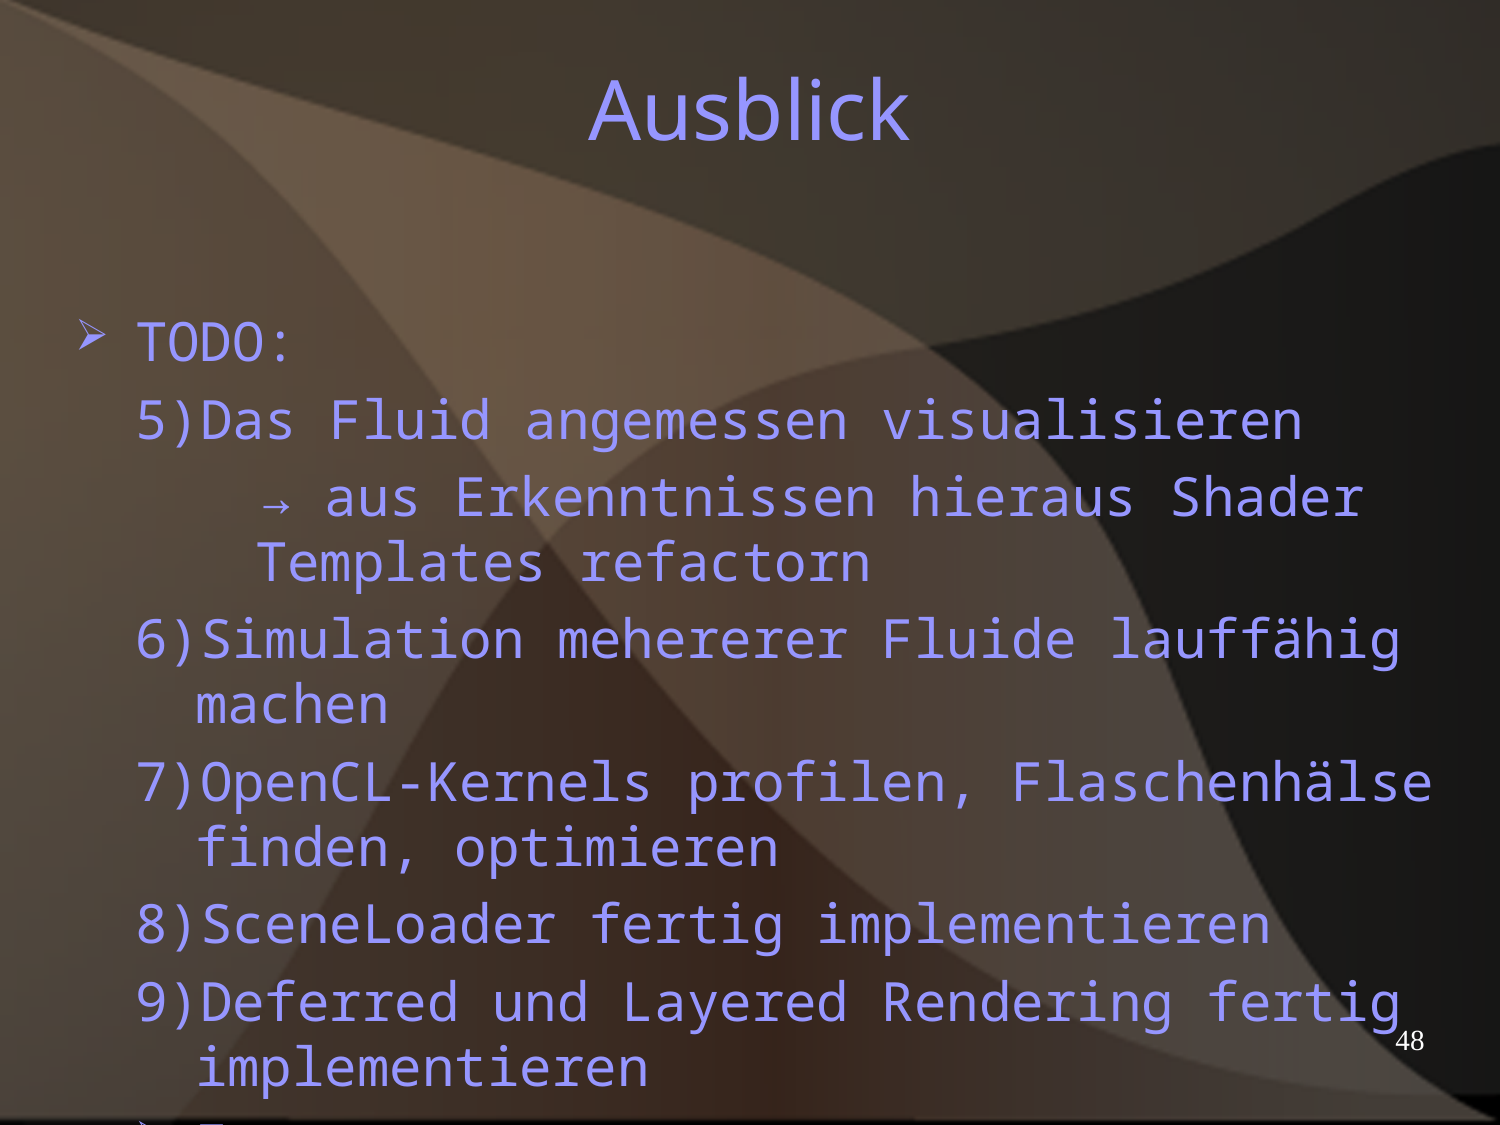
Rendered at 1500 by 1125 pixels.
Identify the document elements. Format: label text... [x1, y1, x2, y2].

text_box Ausblick [75, 0, 1426, 216]
text_box TODO: Das Fluid angemessen visualisieren → aus Erkenntnissen hieraus Shader Templates refactorn Simulation mehererer Fluide lauffähig machen OpenCL-Kernels profilen, Flaschenhälse finden, optimieren SceneLoader fertig implementieren Deferred und Layered Rendering fertig implementieren Etc. pp. [0, 299, 1471, 1088]
picture [0, 0, 1500, 1125]
